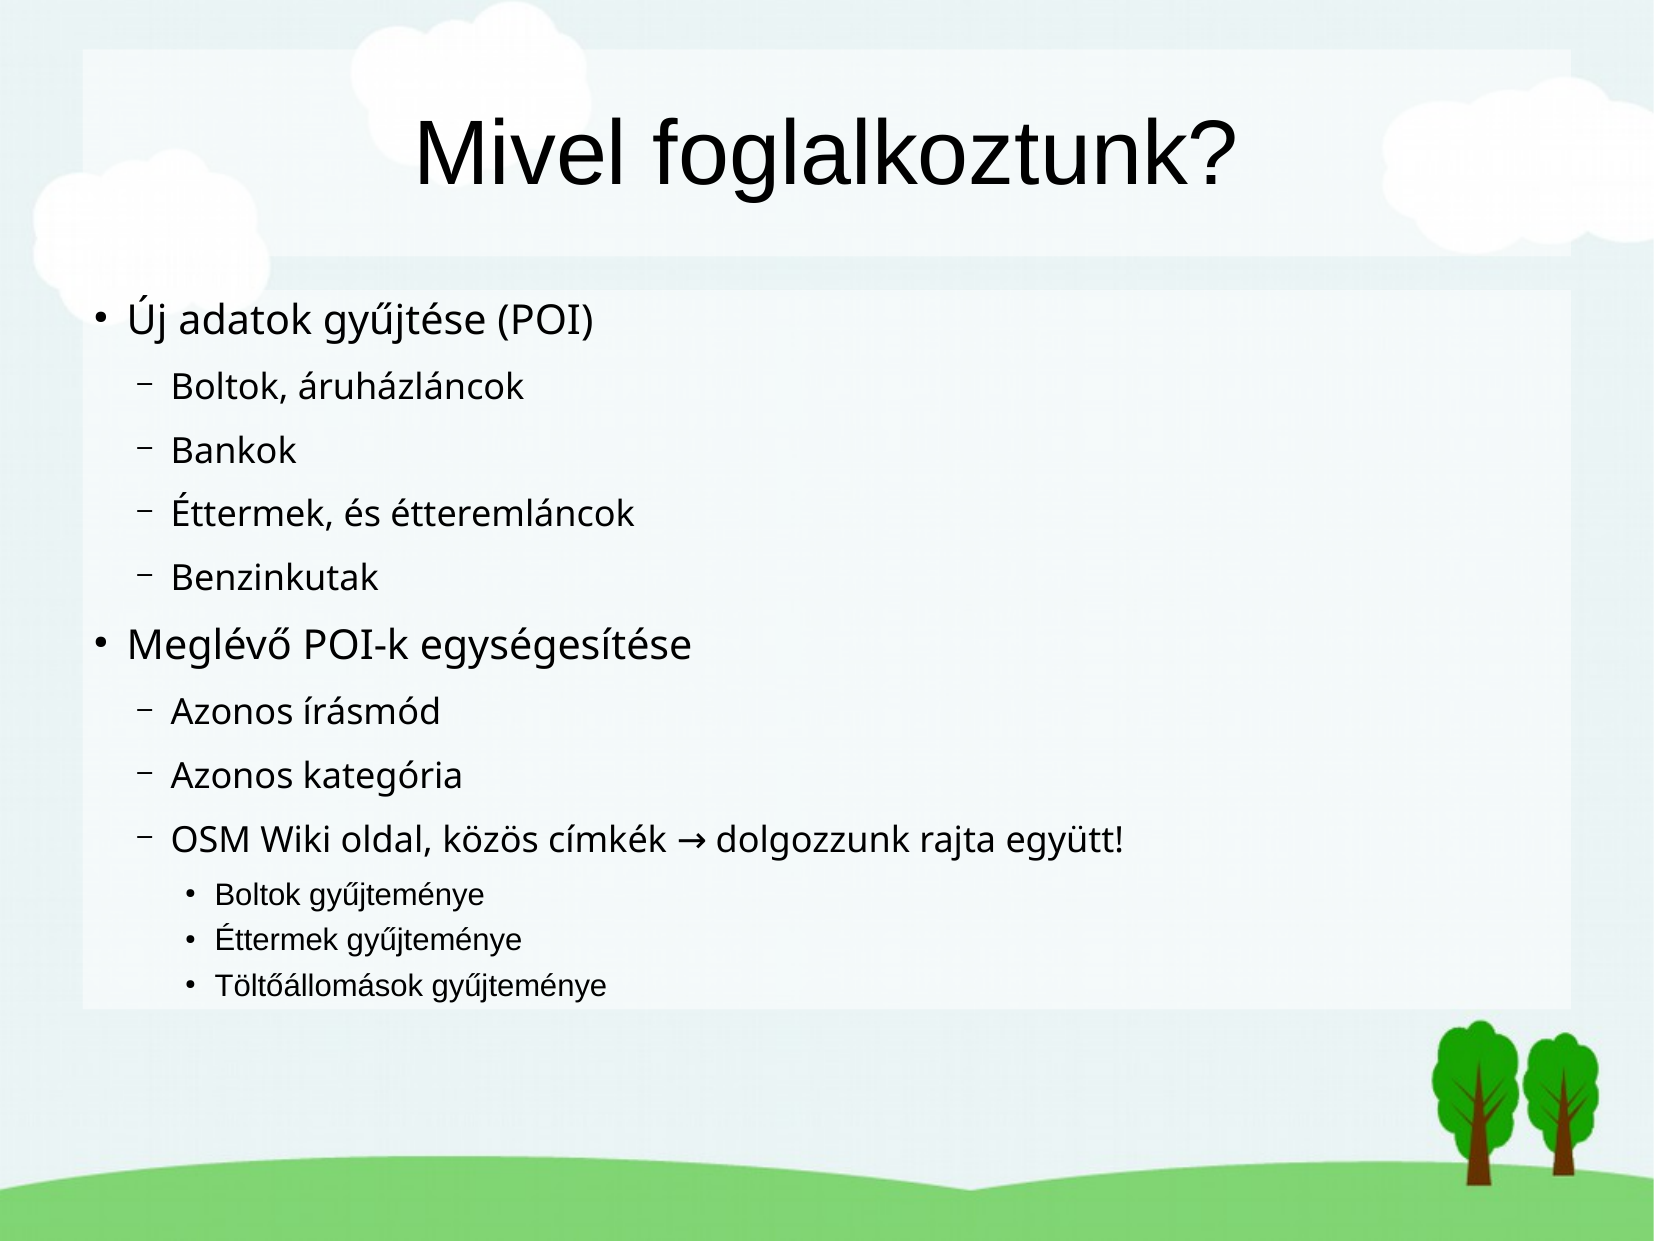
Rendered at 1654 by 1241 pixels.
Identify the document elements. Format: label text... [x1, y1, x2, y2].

list Új adatok gyűjtése (POI) Boltok, áruházláncok Bankok Éttermek, és étteremláncok Benzinkutak Meglévő POI-k egységesítése Azonos írásmód Azonos kategória OSM Wiki oldal, közös címkék → dolgozzunk rajta együtt! Boltok gyűjteménye Éttermek gyűjteménye Töltőállomások gyűjteménye [82, 290, 1571, 1010]
picture [0, 0, 1654, 1241]
title Mivel foglalkoztunk? [82, 49, 1571, 257]
